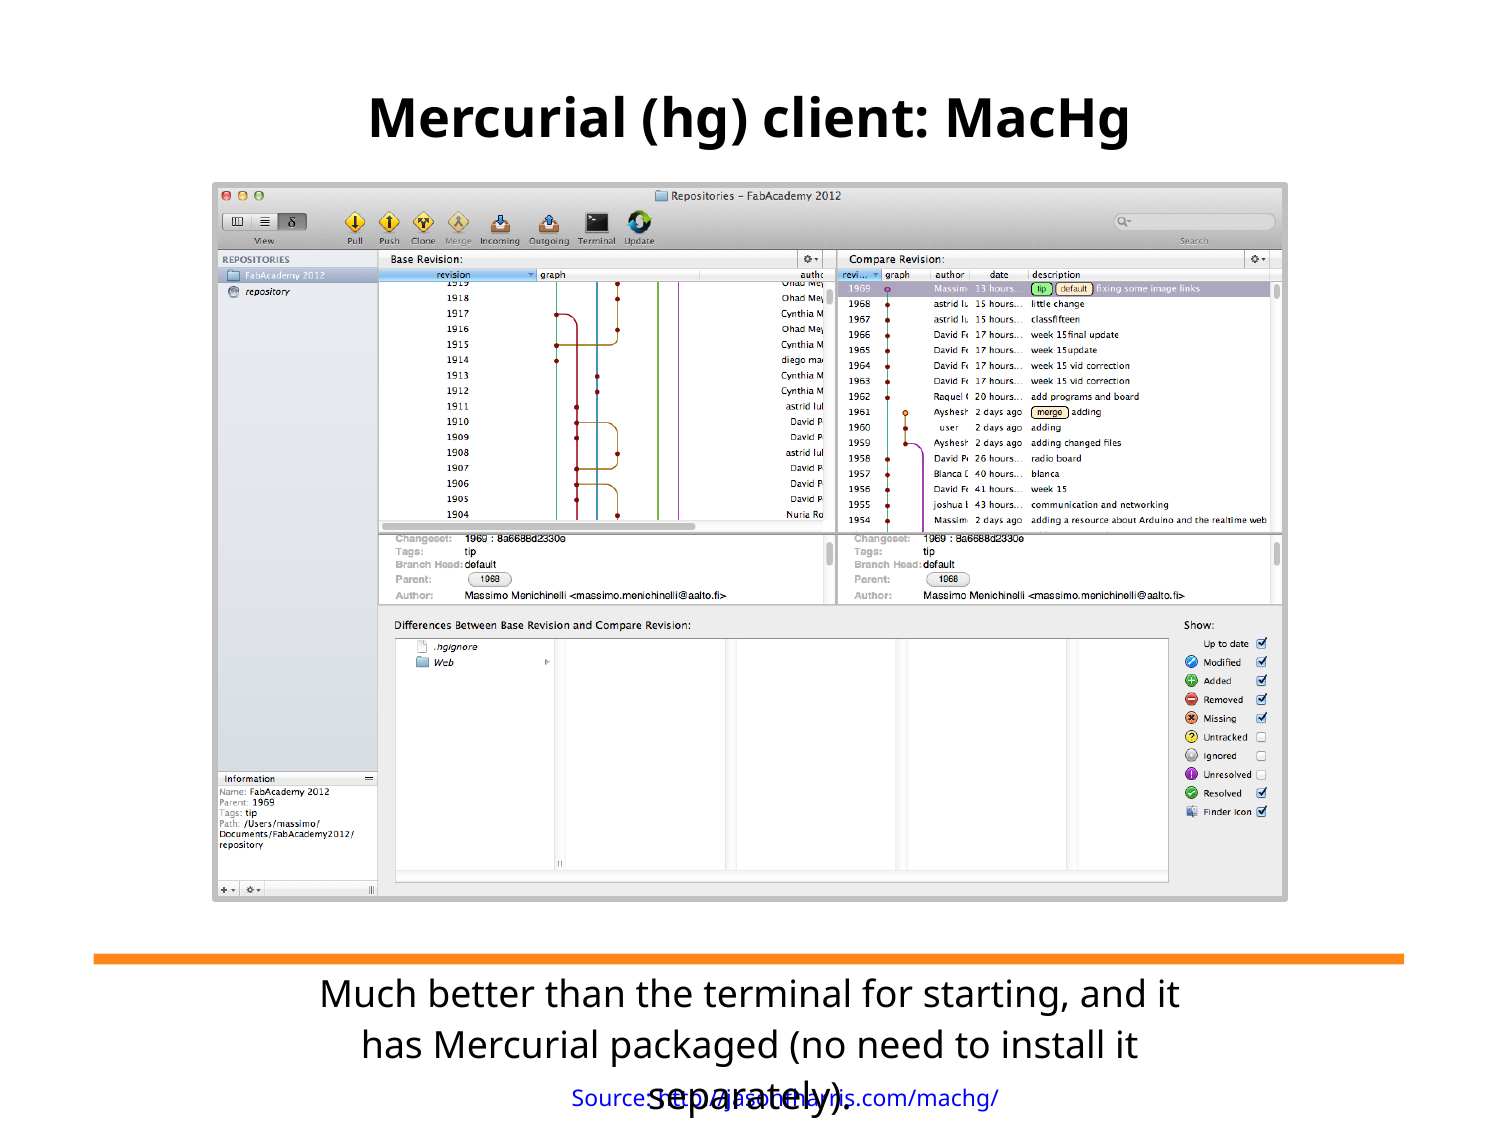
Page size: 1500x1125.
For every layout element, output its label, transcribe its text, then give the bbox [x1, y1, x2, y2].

picture [0, 0, 1500, 1125]
text_box Much better than the terminal for starting, and it has Mercurial packaged (no need to install it separately). [290, 960, 1210, 1064]
text_box Source: http://jasonfharris.com/machg/ [556, 1074, 944, 1115]
title Mercurial (hg) client: MacHg [75, 44, 1426, 188]
